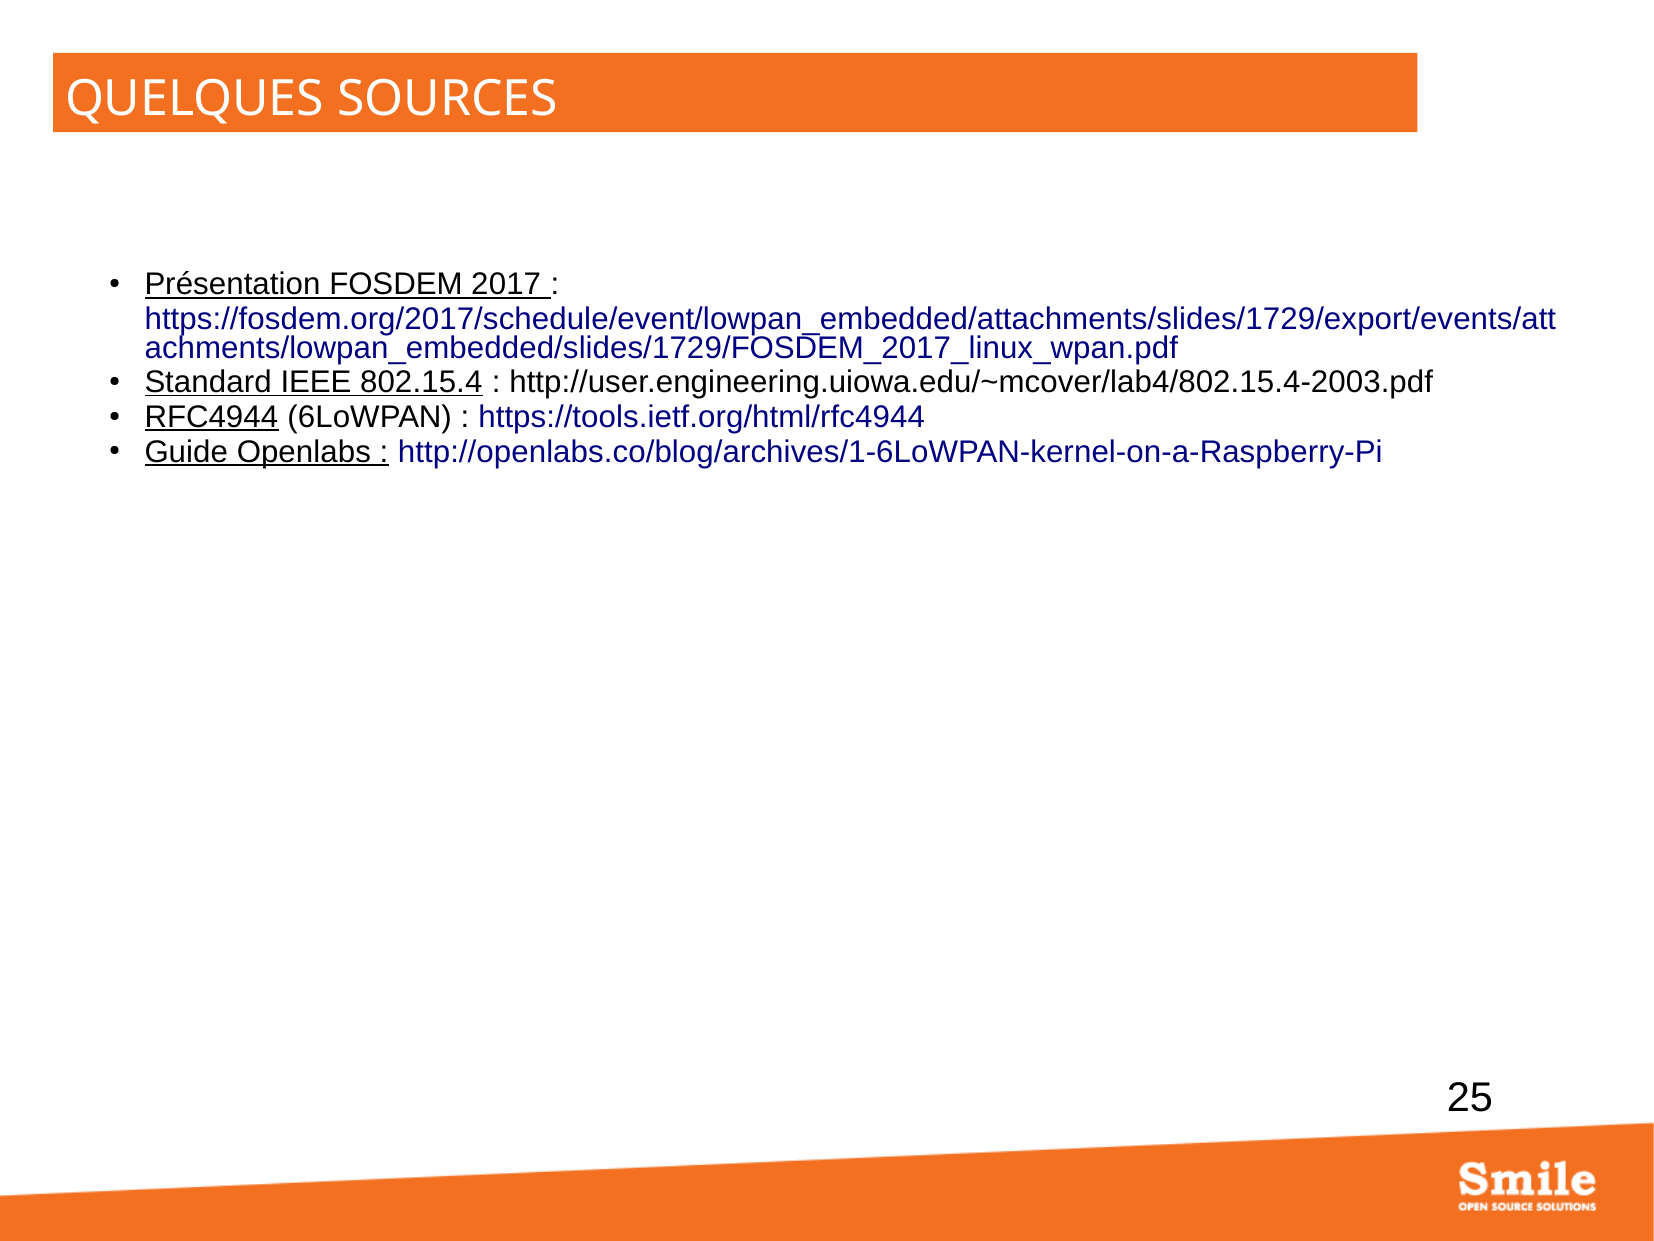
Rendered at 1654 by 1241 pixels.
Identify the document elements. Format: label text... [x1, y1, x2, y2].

picture [0, 0, 1654, 1241]
title Quelques sources [53, 52, 1418, 133]
text_box Présentation FOSDEM 2017 :https://fosdem.org/2017/schedule/event/lowpan_embedded/attachments/slides/1729/export/events/attachments/lowpan_embedded/slides/1729/FOSDEM_2017_linux_wpan.pdf Standard IEEE 802.15.4 : http://user.engineering.uiowa.edu/~mcover/lab4/802.15.4-2003.pdf RFC4944 (6LoWPAN) : https://tools.ietf.org/html/rfc4944 Guide Openlabs : http://openlabs.co/blog/archives/1-6LoWPAN-kernel-on-a-Raspberry-Pi [94, 259, 1583, 697]
